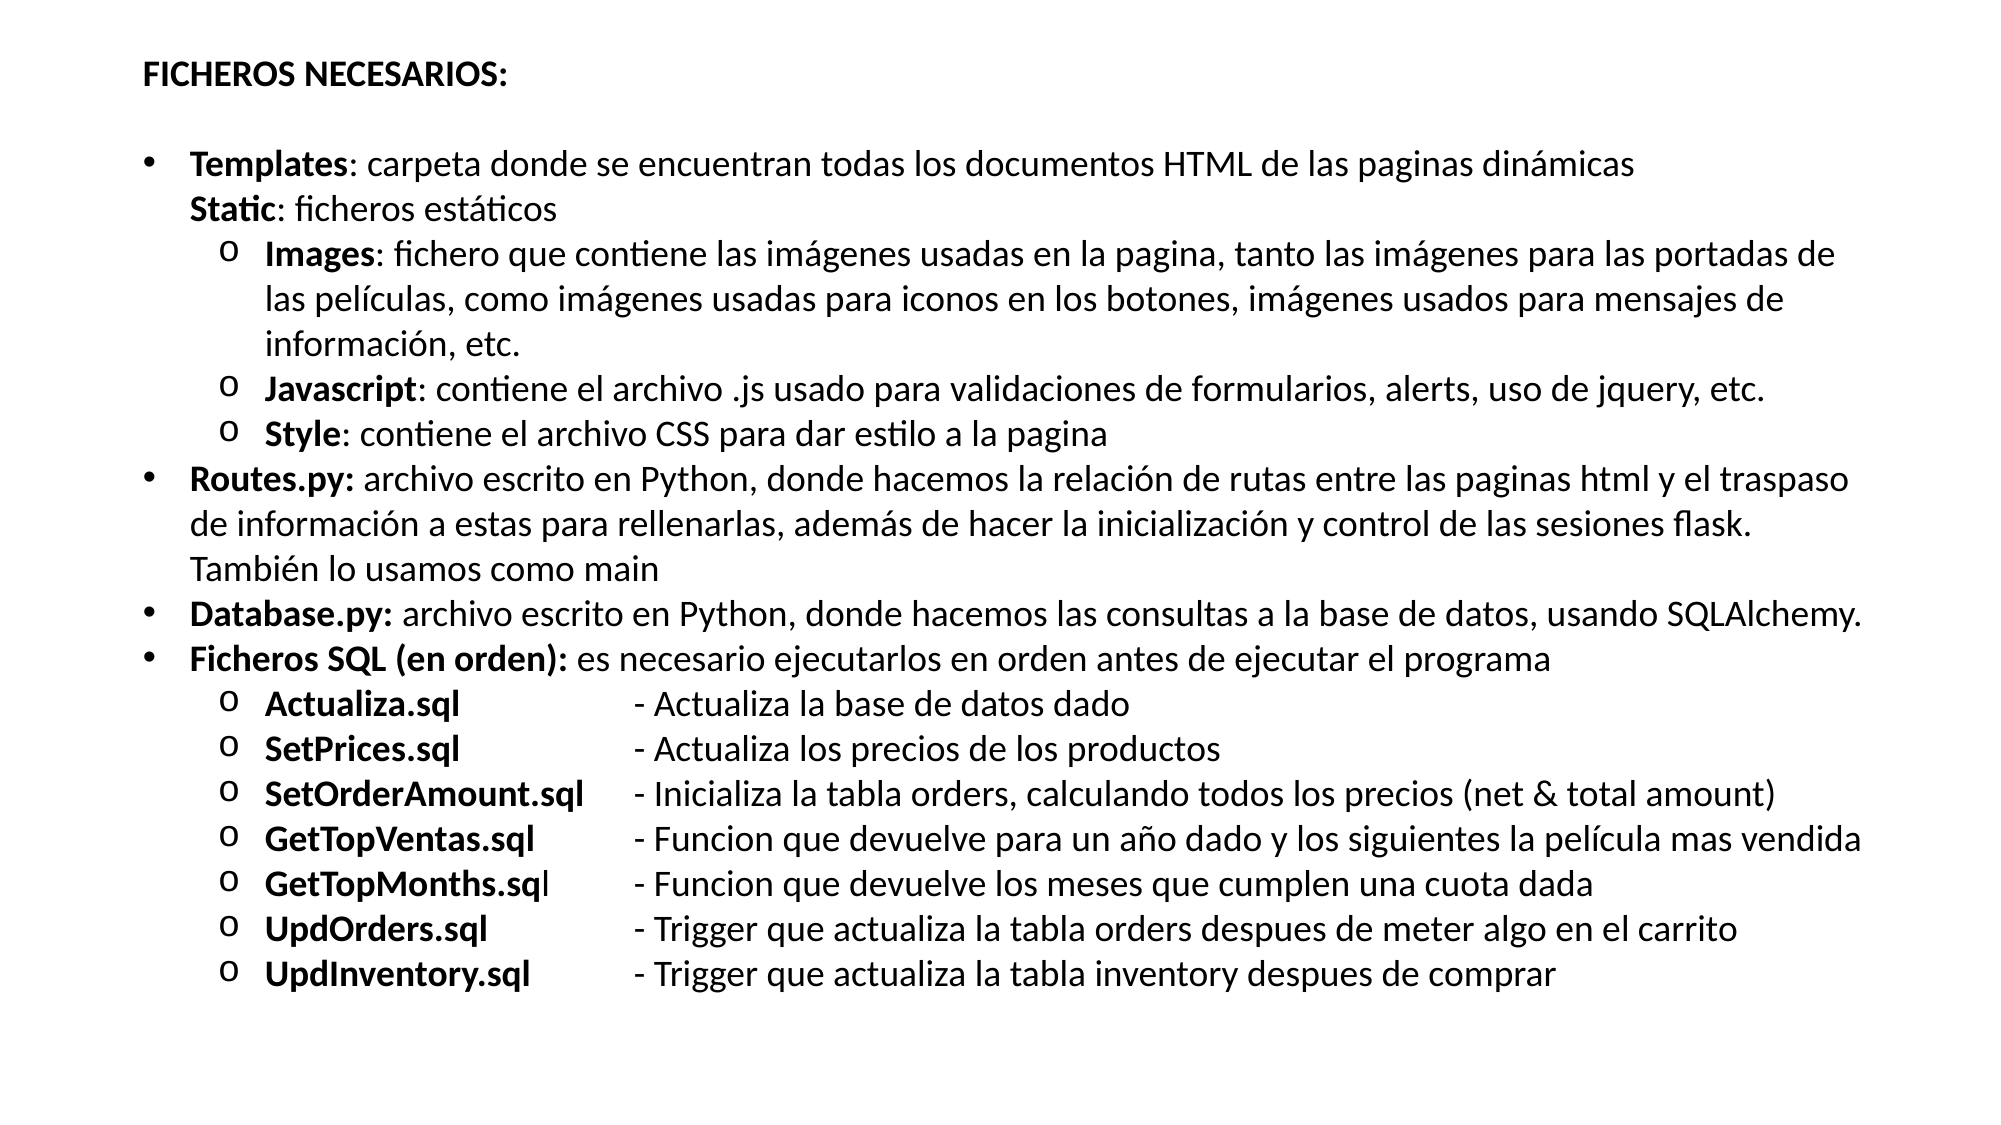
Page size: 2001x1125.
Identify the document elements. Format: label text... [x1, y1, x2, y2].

text_box FICHEROS NECESARIOS: Templates: carpeta donde se encuentran todas los documentos HTML de las paginas dinámicas Static: ficheros estáticos Images: fichero que contiene las imágenes usadas en la pagina, tanto las imágenes para las portadas de las películas, como imágenes usadas para iconos en los botones, imágenes usados para mensajes de información, etc. Javascript: contiene el archivo .js usado para validaciones de formularios, alerts, uso de jquery, etc. Style: contiene el archivo CSS para dar estilo a la pagina Routes.py: archivo escrito en Python, donde hacemos la relación de rutas entre las paginas html y el traspaso de información a estas para rellenarlas, además de hacer la inicialización y control de las sesiones flask. También lo usamos como main Database.py: archivo escrito en Python, donde hacemos las consultas a la base de datos, usando SQLAlchemy. Ficheros SQL (en orden): es necesario ejecutarlos en orden antes de ejecutar el programa Actualiza.sql - Actualiza la base de datos dado SetPrices.sql - Actualiza los precios de los productos SetOrderAmount.sql - Inicializa la tabla orders, calculando todos los precios (net & total amount) GetTopVentas.sql - Funcion que devuelve para un año dado y los siguientes la película mas vendida GetTopMonths.sql - Funcion que devuelve los meses que cumplen una cuota dada UpdOrders.sql - Trigger que actualiza la tabla orders despues de meter algo en el carrito UpdInventory.sql - Trigger que actualiza la tabla inventory despues de comprar [128, 41, 1894, 1047]
